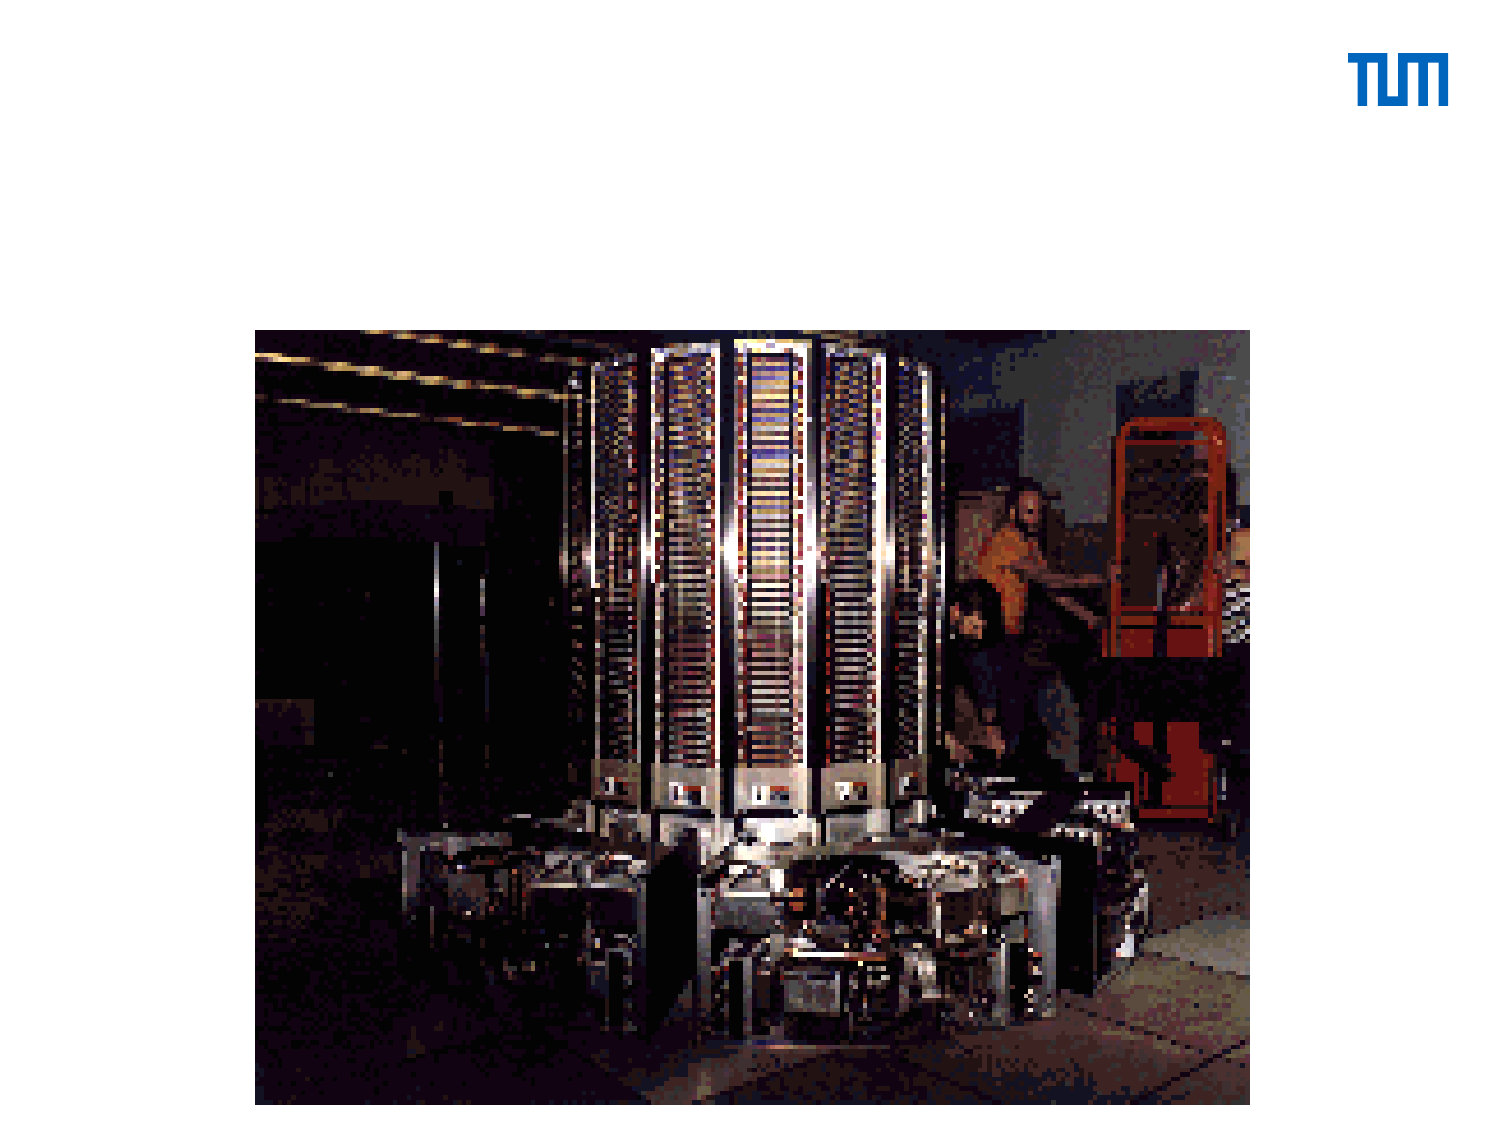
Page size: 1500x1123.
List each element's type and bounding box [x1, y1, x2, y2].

picture [255, 330, 1250, 1105]
